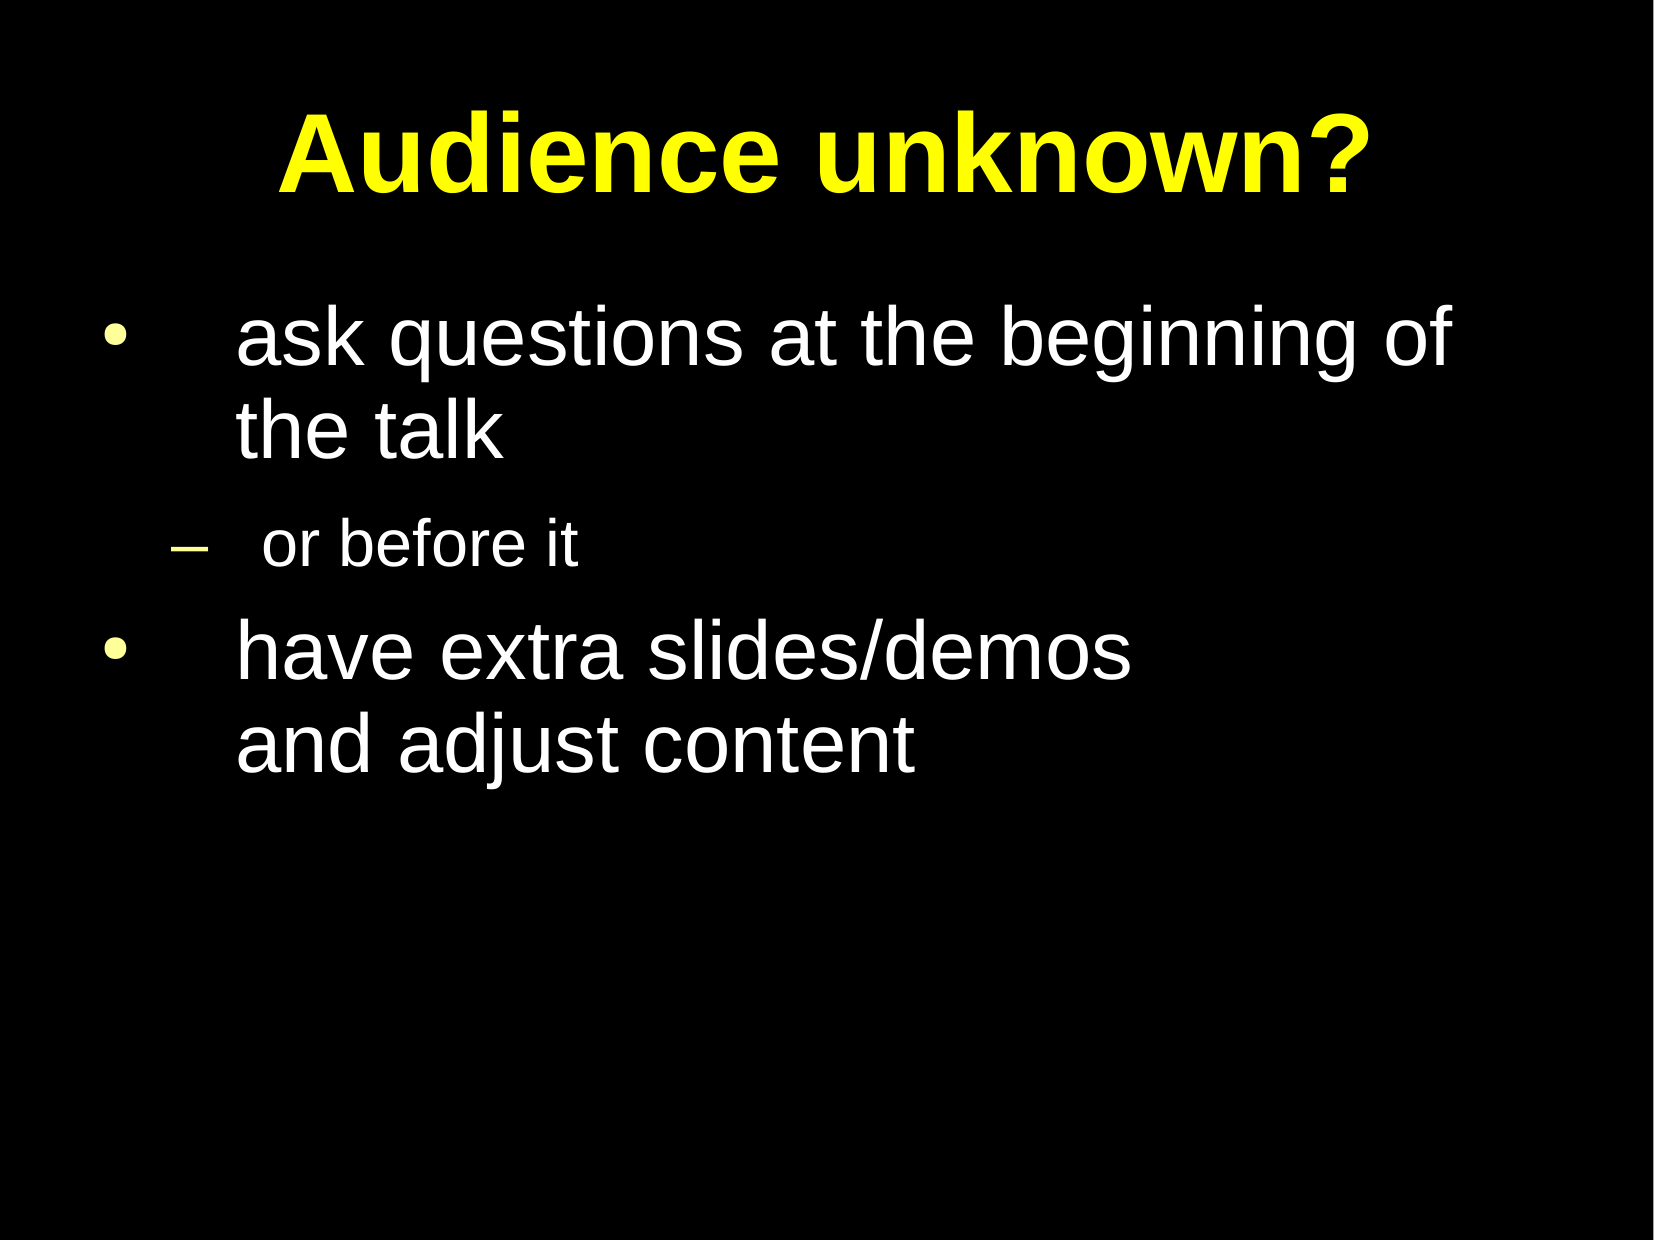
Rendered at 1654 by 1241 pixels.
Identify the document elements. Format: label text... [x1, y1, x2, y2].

title Audience unknown? [82, 49, 1571, 257]
list ask questions at the beginning of the talk or before it have extra slides/demos and adjust content [82, 290, 1571, 1109]
